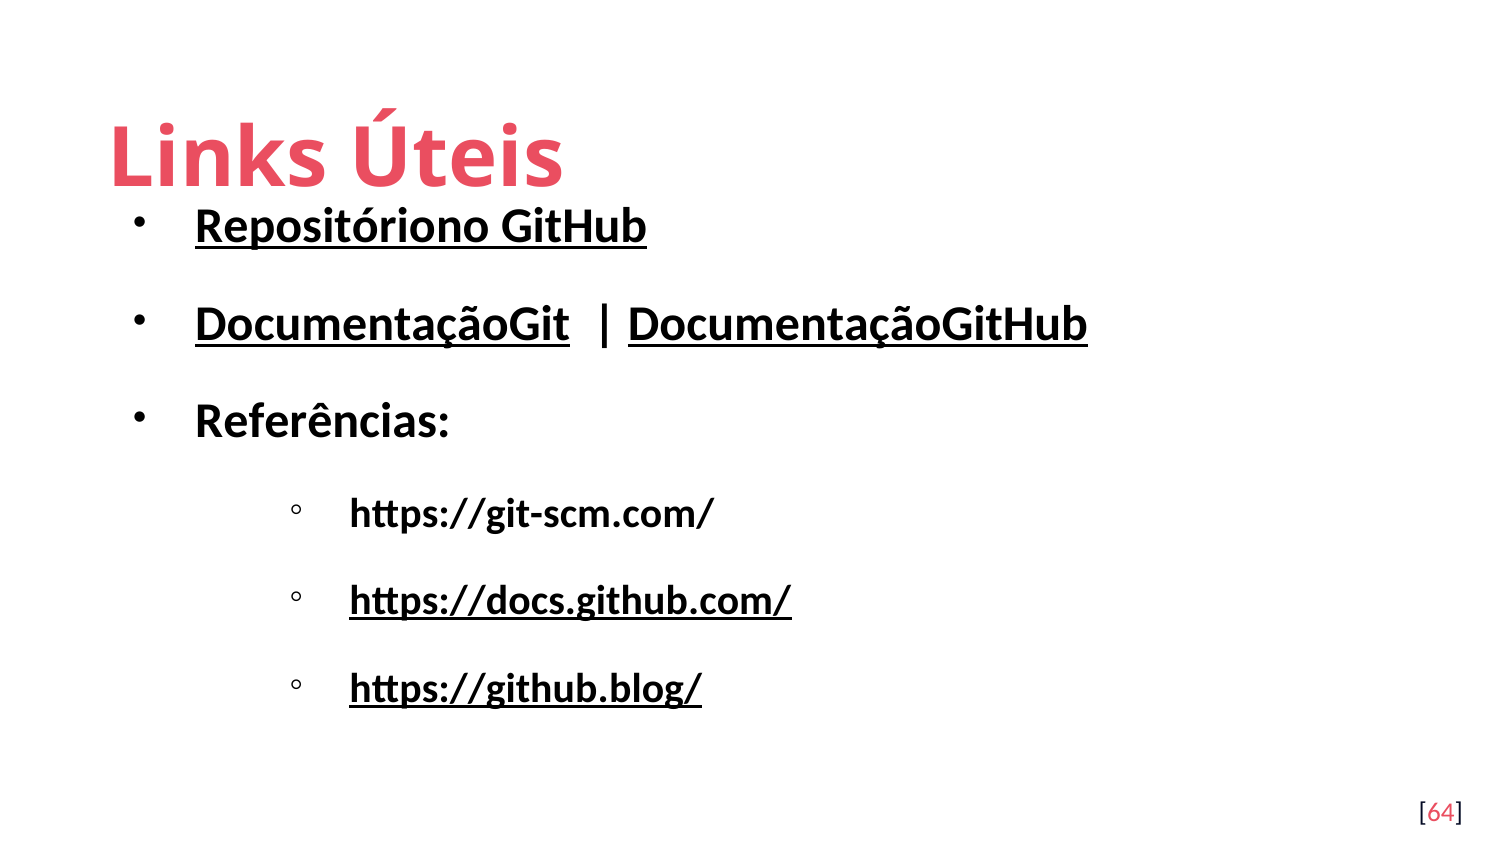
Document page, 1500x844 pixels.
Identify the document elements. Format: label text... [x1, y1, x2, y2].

slide_number [64] [1403, 779, 1494, 844]
text_box Repositório no GitHub Documentação Git | Documentação GitHub Referências: https://git-scm.com/ https://docs.github.com/ https://github.blog/ [92, 213, 1408, 745]
text_box Links Úteis [92, 73, 1408, 213]
